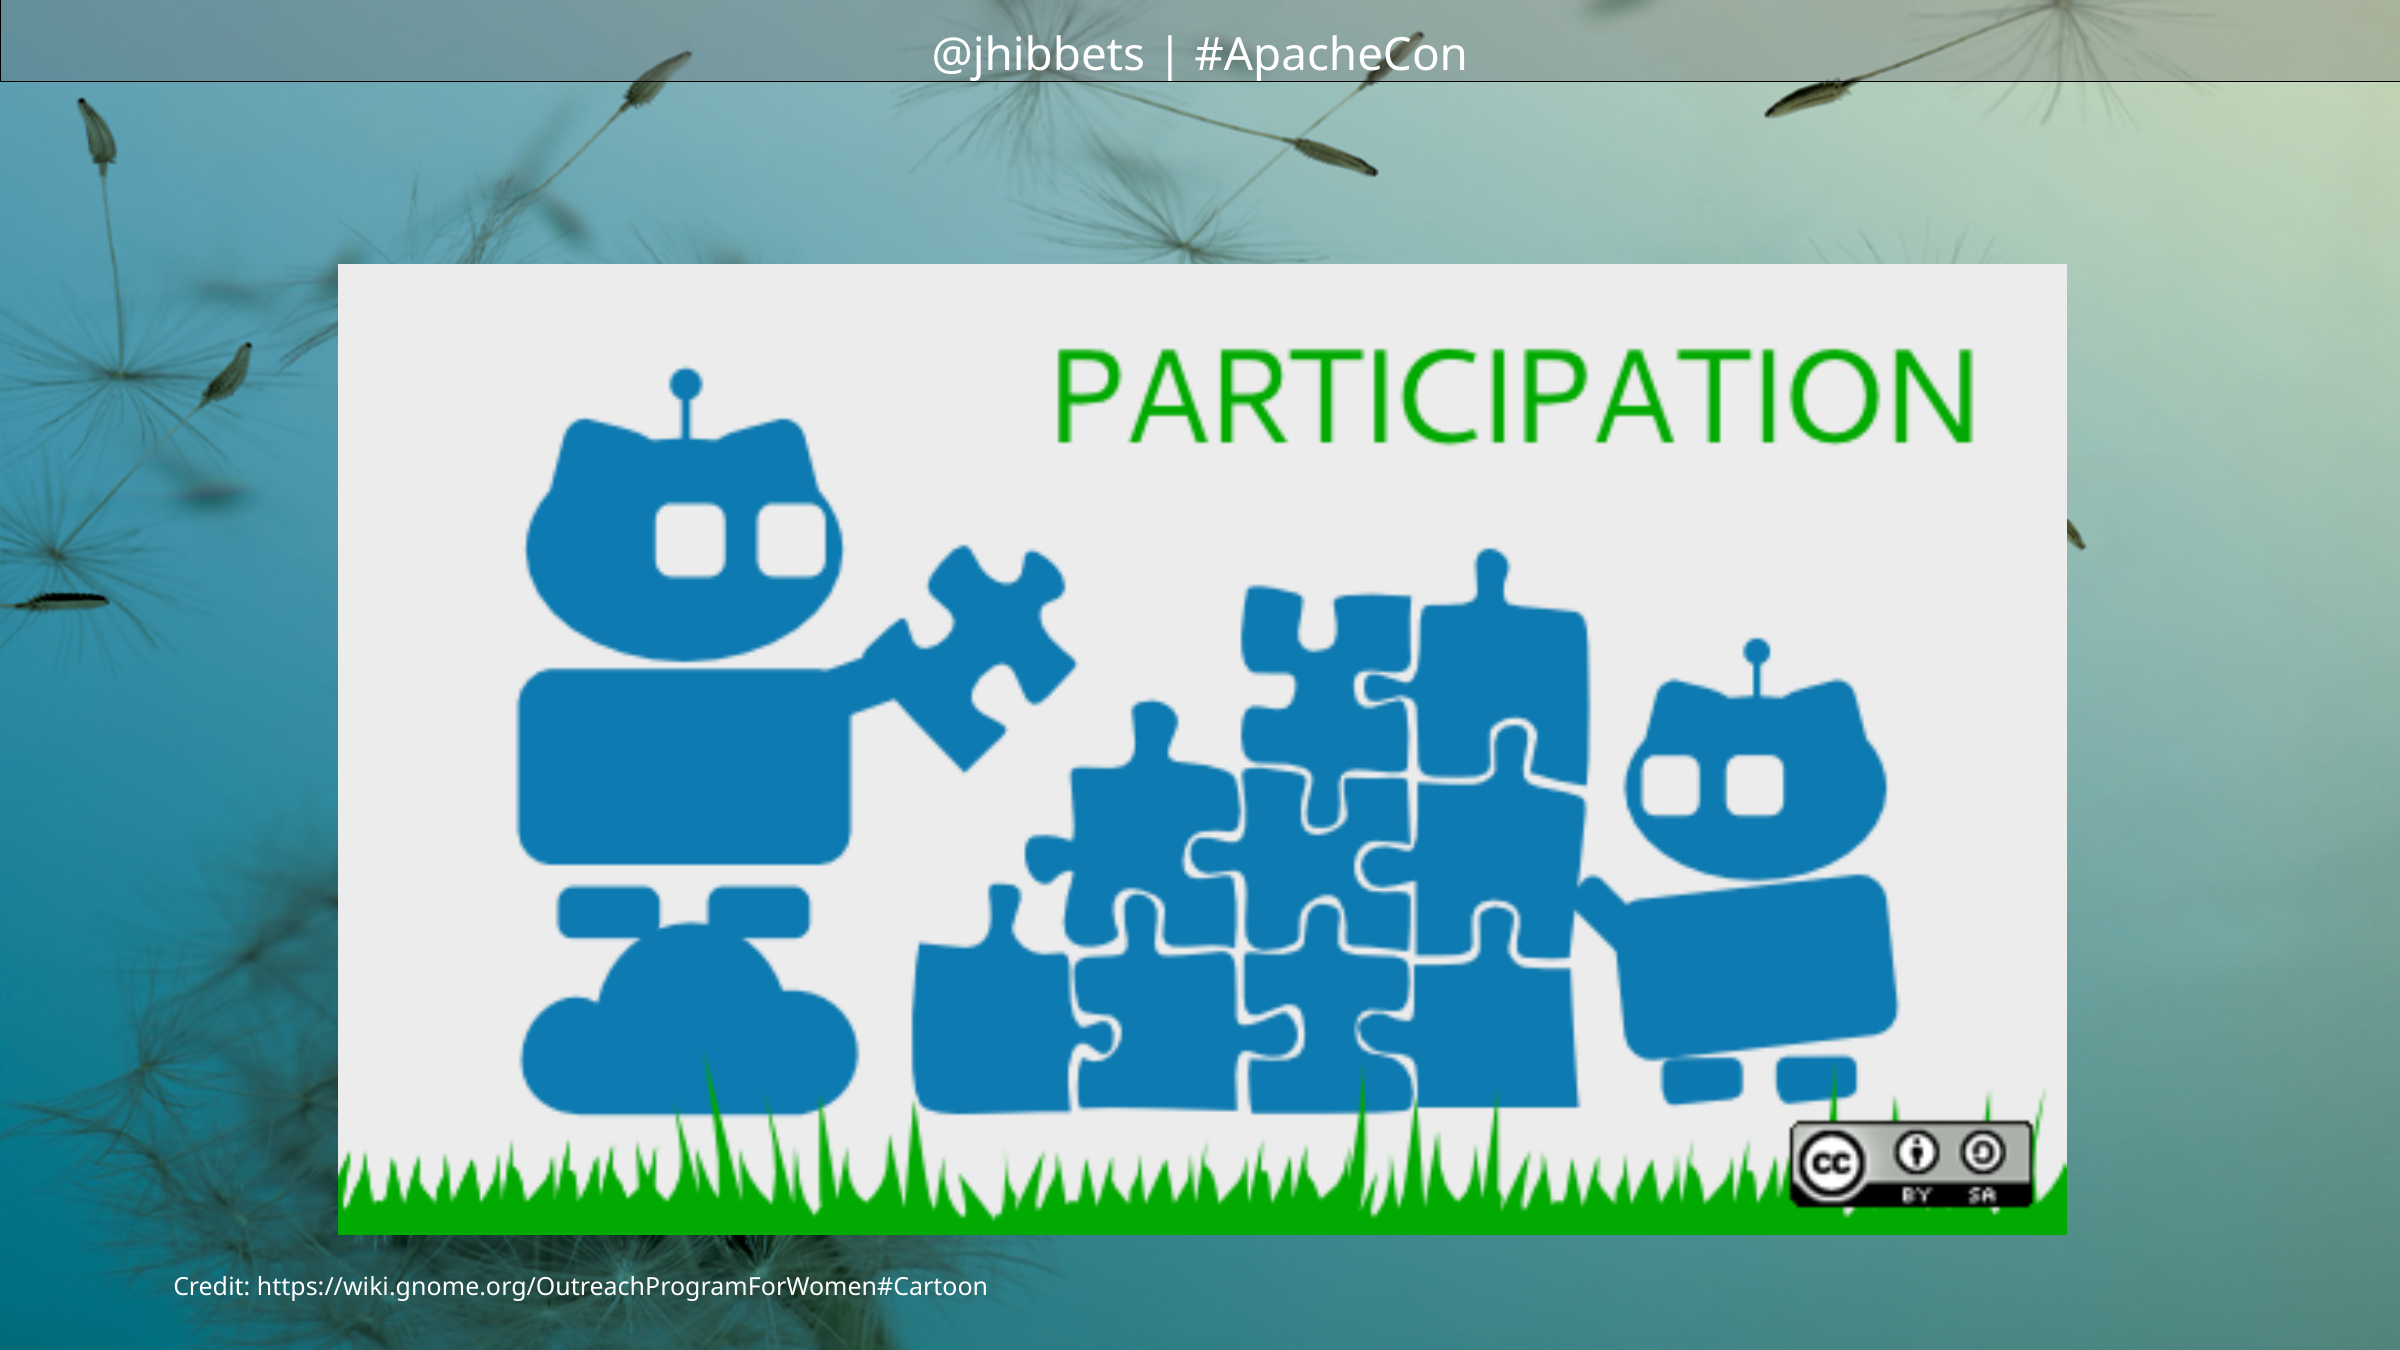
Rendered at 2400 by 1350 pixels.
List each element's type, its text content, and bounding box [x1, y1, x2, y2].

text_box Credit: https://wiki.gnome.org/OutreachProgramForWomen#Cartoon [158, 1261, 1400, 1308]
picture [0, 82, 2400, 1350]
